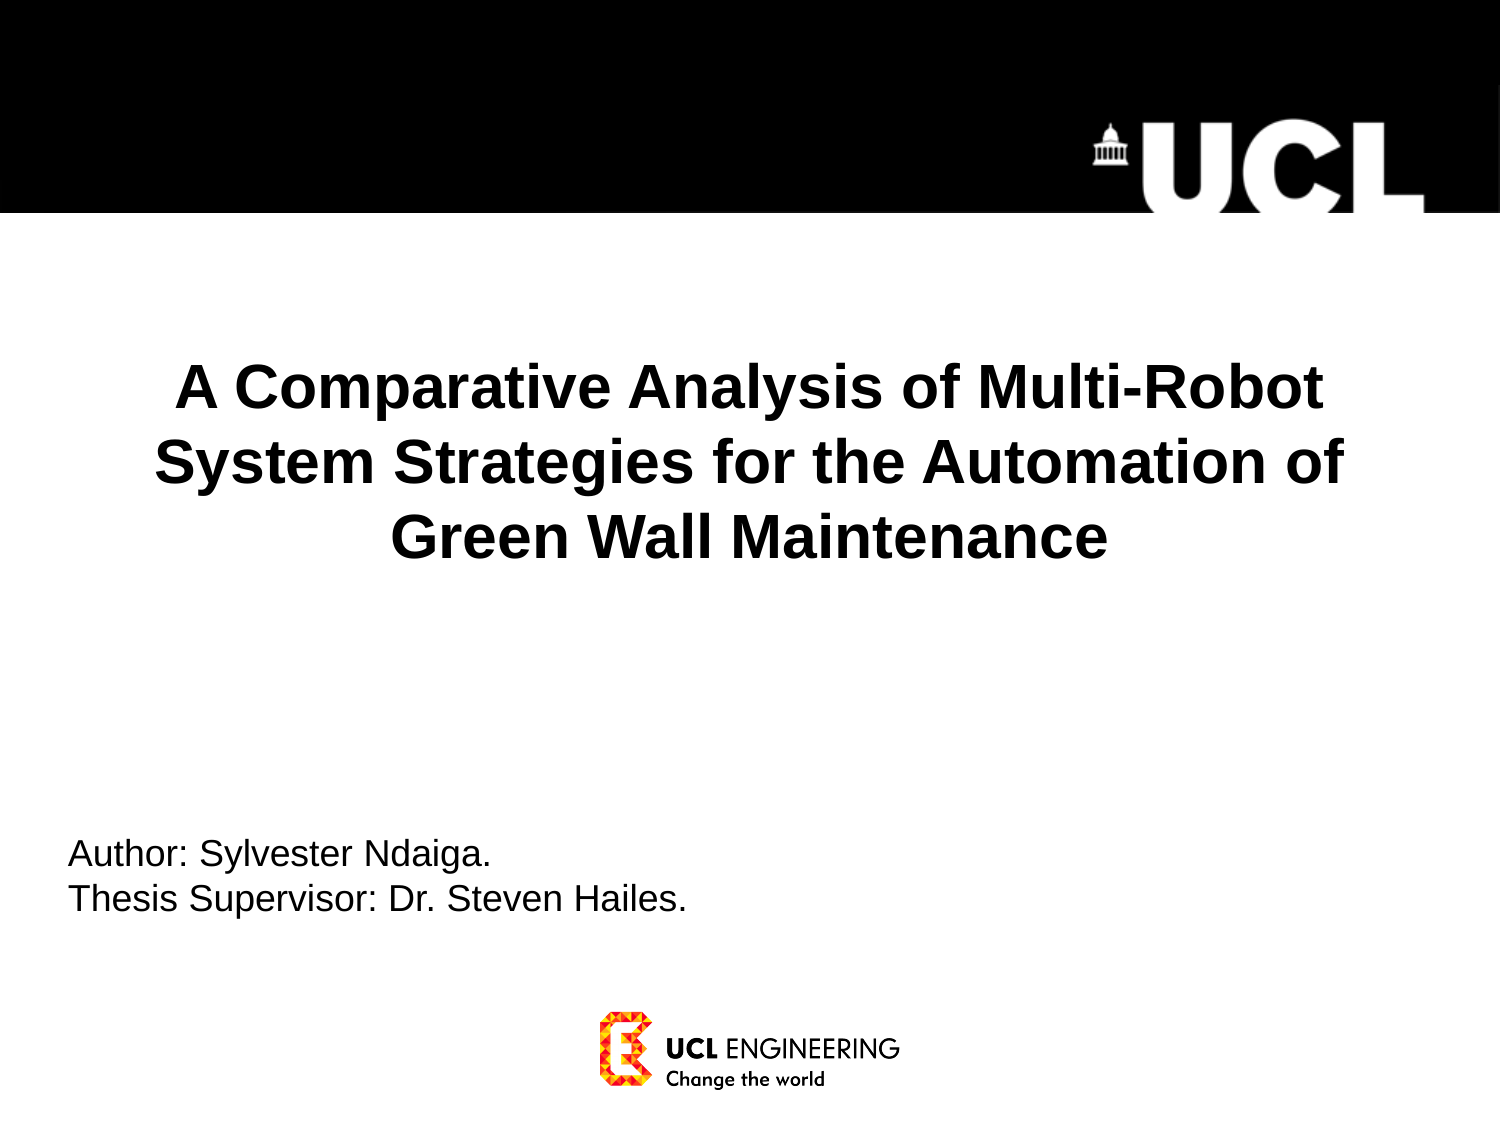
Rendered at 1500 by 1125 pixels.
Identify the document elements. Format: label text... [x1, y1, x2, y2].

text_box A Comparative Analysis of Multi-Robot System Strategies for the Automation of Green Wall Maintenance [53, 255, 1447, 481]
picture [0, 0, 1500, 213]
text_box Author: Sylvester Ndaiga. Thesis Supervisor: Dr. Steven Hailes. [53, 813, 1447, 1012]
picture [600, 1012, 900, 1090]
